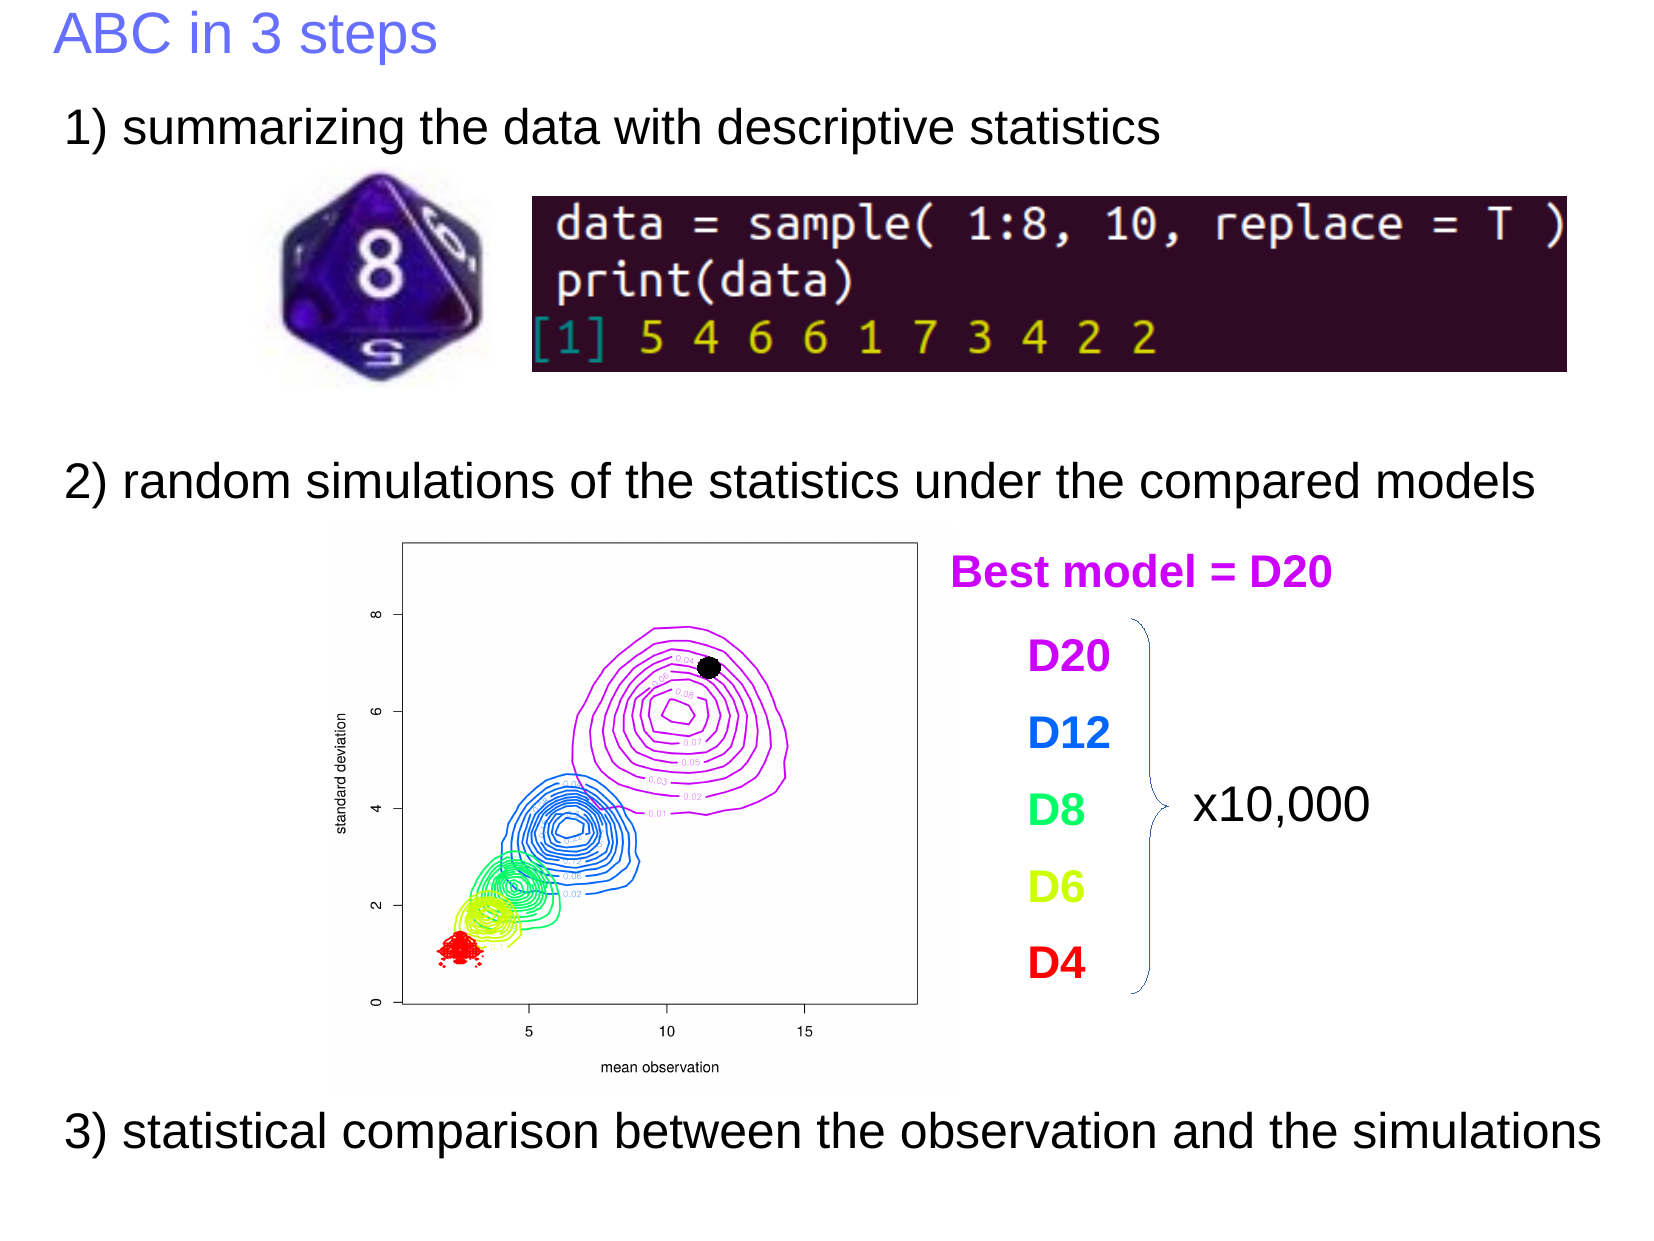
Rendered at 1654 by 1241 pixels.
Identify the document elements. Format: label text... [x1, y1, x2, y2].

text_box Best model = D20 [935, 538, 1368, 605]
text_box 3) statistical comparison between the observation and the simulations [49, 1096, 1628, 1241]
picture [532, 196, 1567, 372]
text_box 2) random simulations of the statistics under the compared models [49, 446, 1563, 573]
text_box ABC in 3 steps [38, 0, 1607, 73]
picture [329, 523, 954, 1095]
text_box [697, 656, 721, 679]
text_box D20 D12 D8 D6 D4 [1012, 605, 1213, 997]
picture [253, 167, 492, 388]
text_box x10,000 [1178, 768, 1386, 840]
text_box 1) summarizing the data with descriptive statistics [49, 92, 1177, 163]
